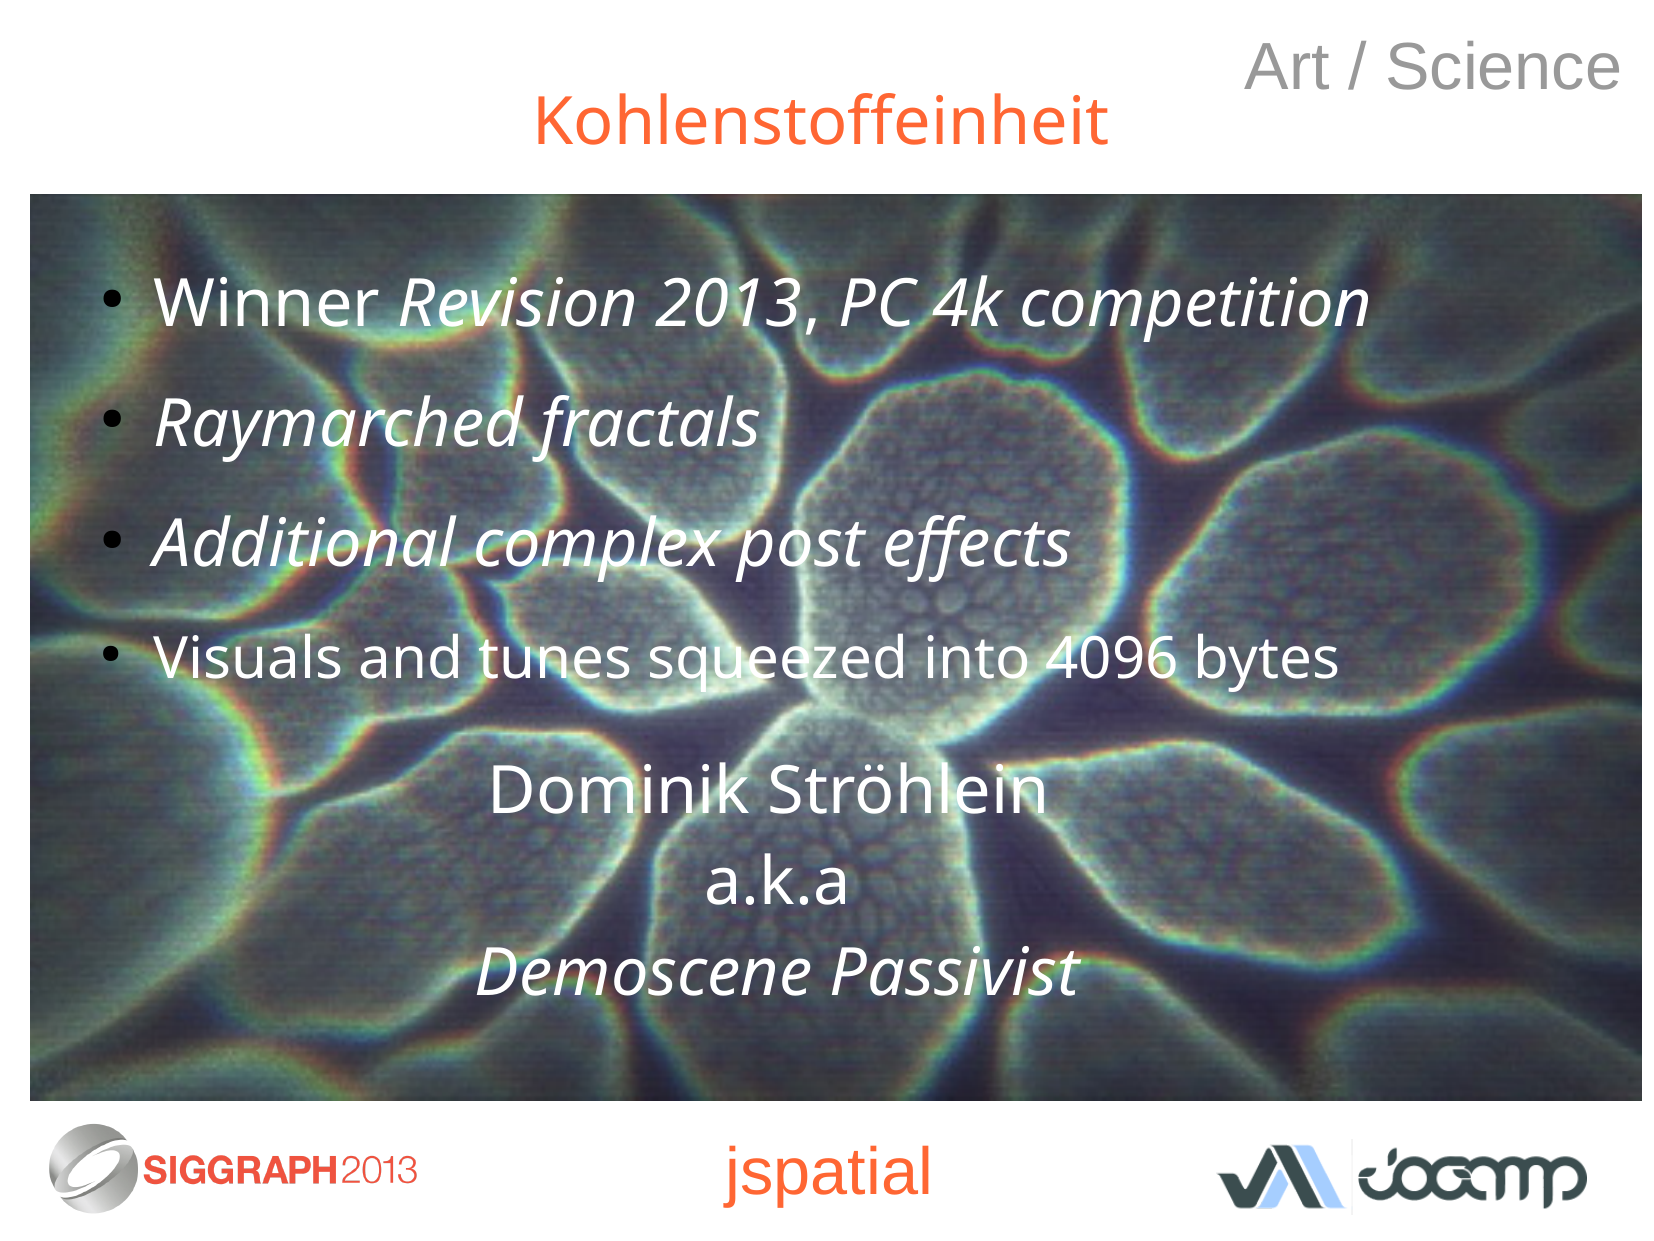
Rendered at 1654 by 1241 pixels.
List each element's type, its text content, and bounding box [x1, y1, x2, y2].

text_box Dominik Ströhlein a.k.a Demoscene Passivist [460, 735, 1194, 984]
text_box Art / Science [1230, 21, 1651, 126]
picture [45, 1122, 421, 1215]
picture [1215, 1139, 1587, 1215]
title jspatial [642, 1125, 1016, 1217]
list Winner Revision 2013, PC 4k competition Raymarched fractals Additional complex post effects Visuals and tunes squeezed into 4096 bytes [82, 255, 1538, 1066]
title Kohlenstoffeinheit [68, 49, 1576, 188]
picture [30, 194, 1642, 1101]
